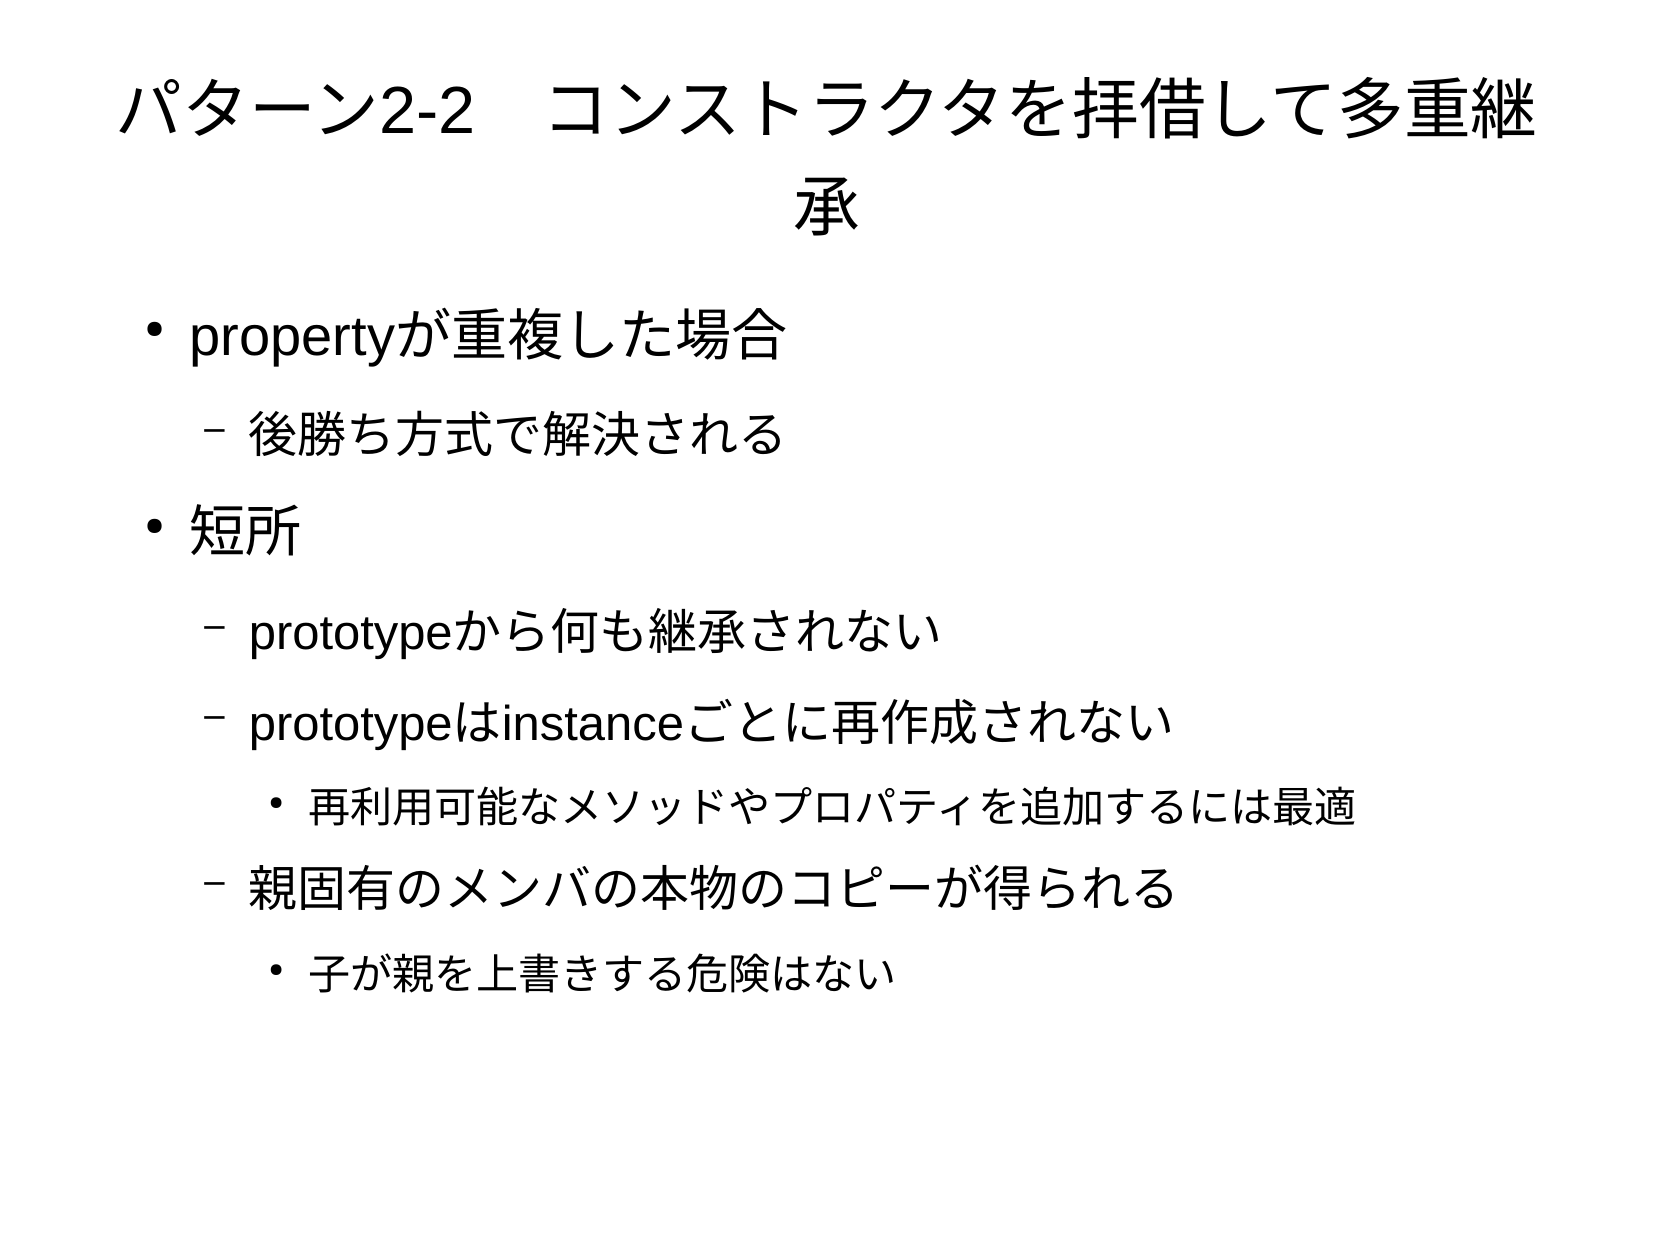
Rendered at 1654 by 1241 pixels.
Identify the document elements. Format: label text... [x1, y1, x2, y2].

list propertyが重複した場合 後勝ち方式で解決される 短所 prototypeから何も継承されない prototypeはinstanceごとに再作成されない 再利用可能なメソッドやプロパティを追加するには最適 親固有のメンバの本物のコピーが得られる 子が親を上書きする危険はない [129, 290, 1572, 1010]
title パターン2-2 コンストラクタを拝借して多重継承 [82, 49, 1571, 257]
